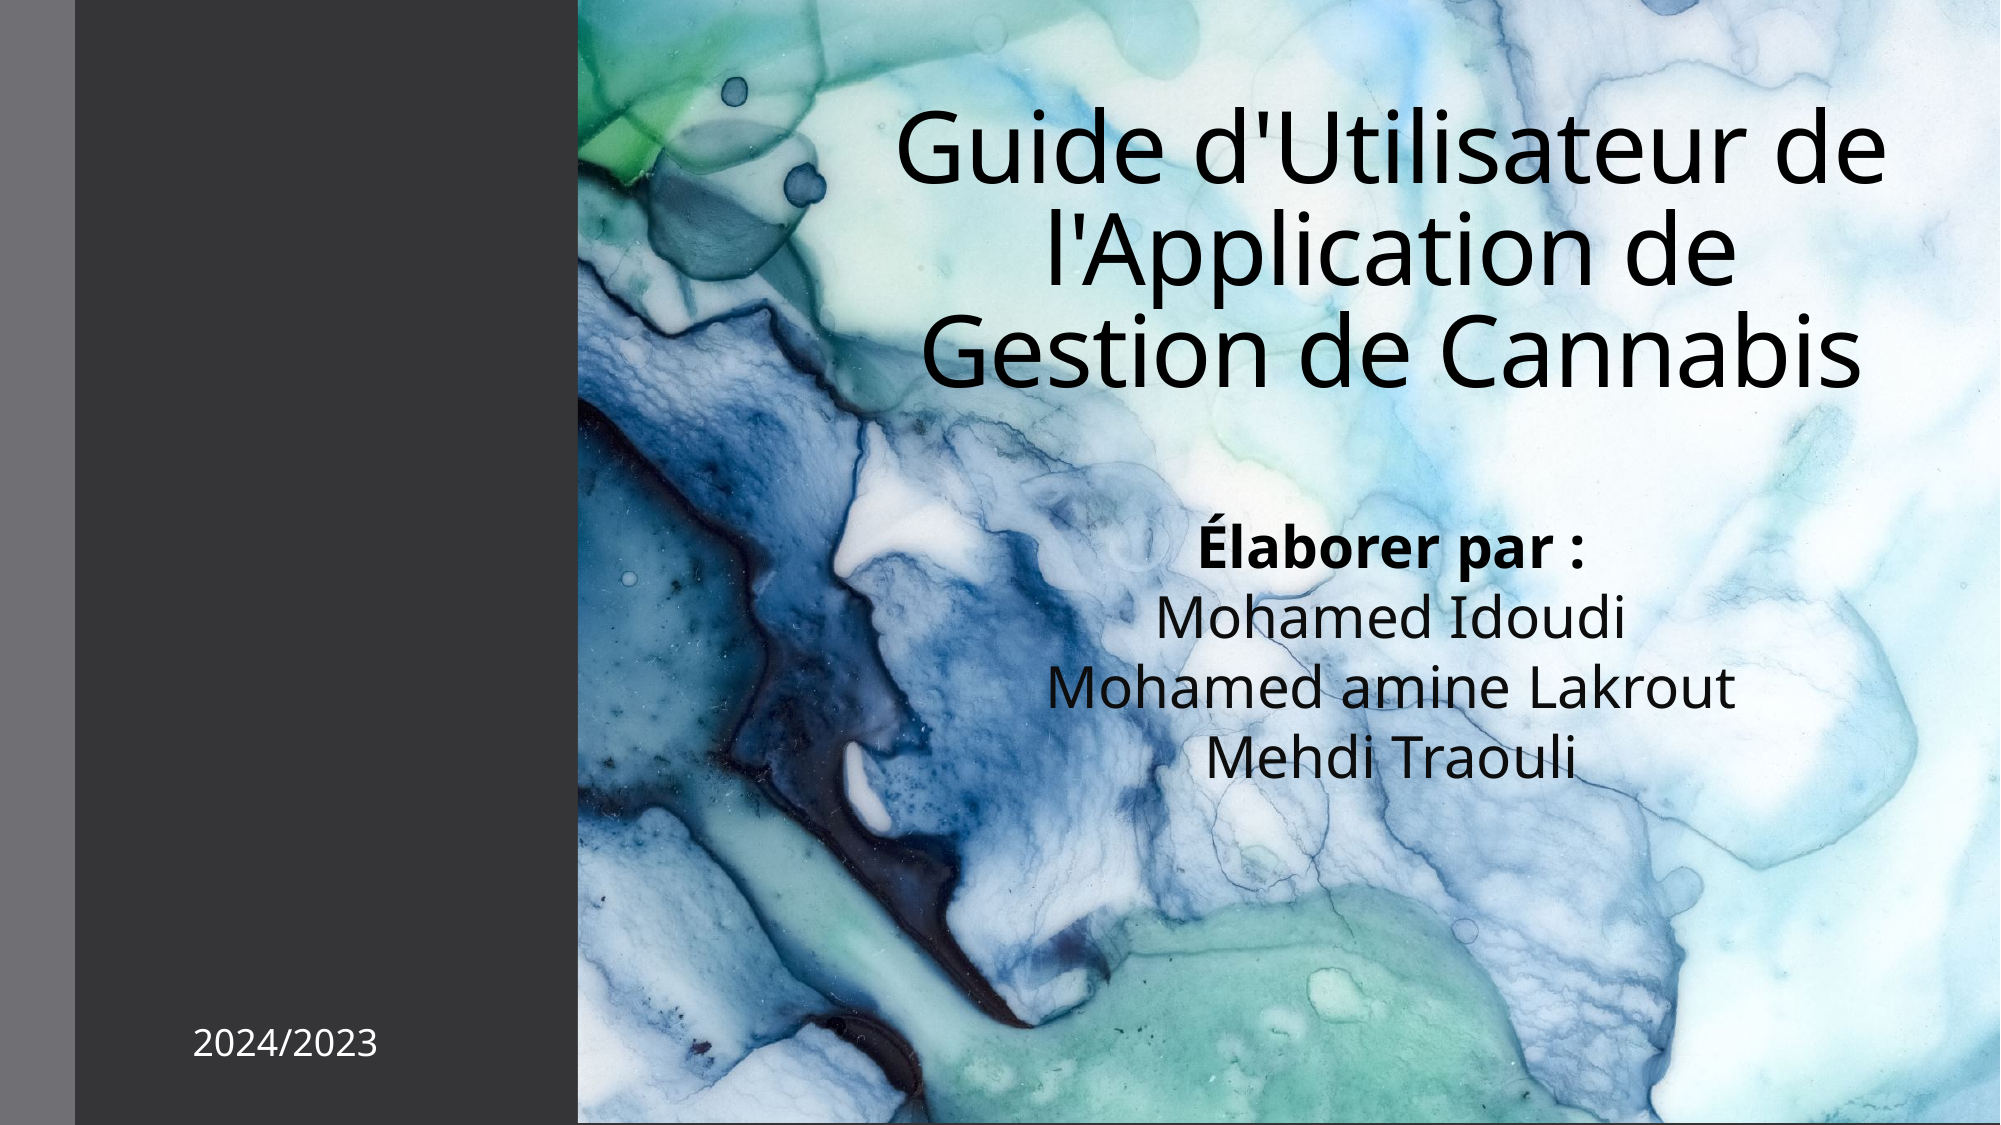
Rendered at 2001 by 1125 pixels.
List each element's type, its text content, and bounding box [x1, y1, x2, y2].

title Guide d'Utilisateur de l'Application de Gestion de Cannabis [868, 84, 1915, 416]
picture [577, 0, 2000, 1123]
text_box 2024/2023 [177, 1011, 387, 1072]
text_box Élaborer par : Mohamed Idoudi Mohamed amine Lakrout Mehdi Traouli [1029, 502, 1753, 801]
